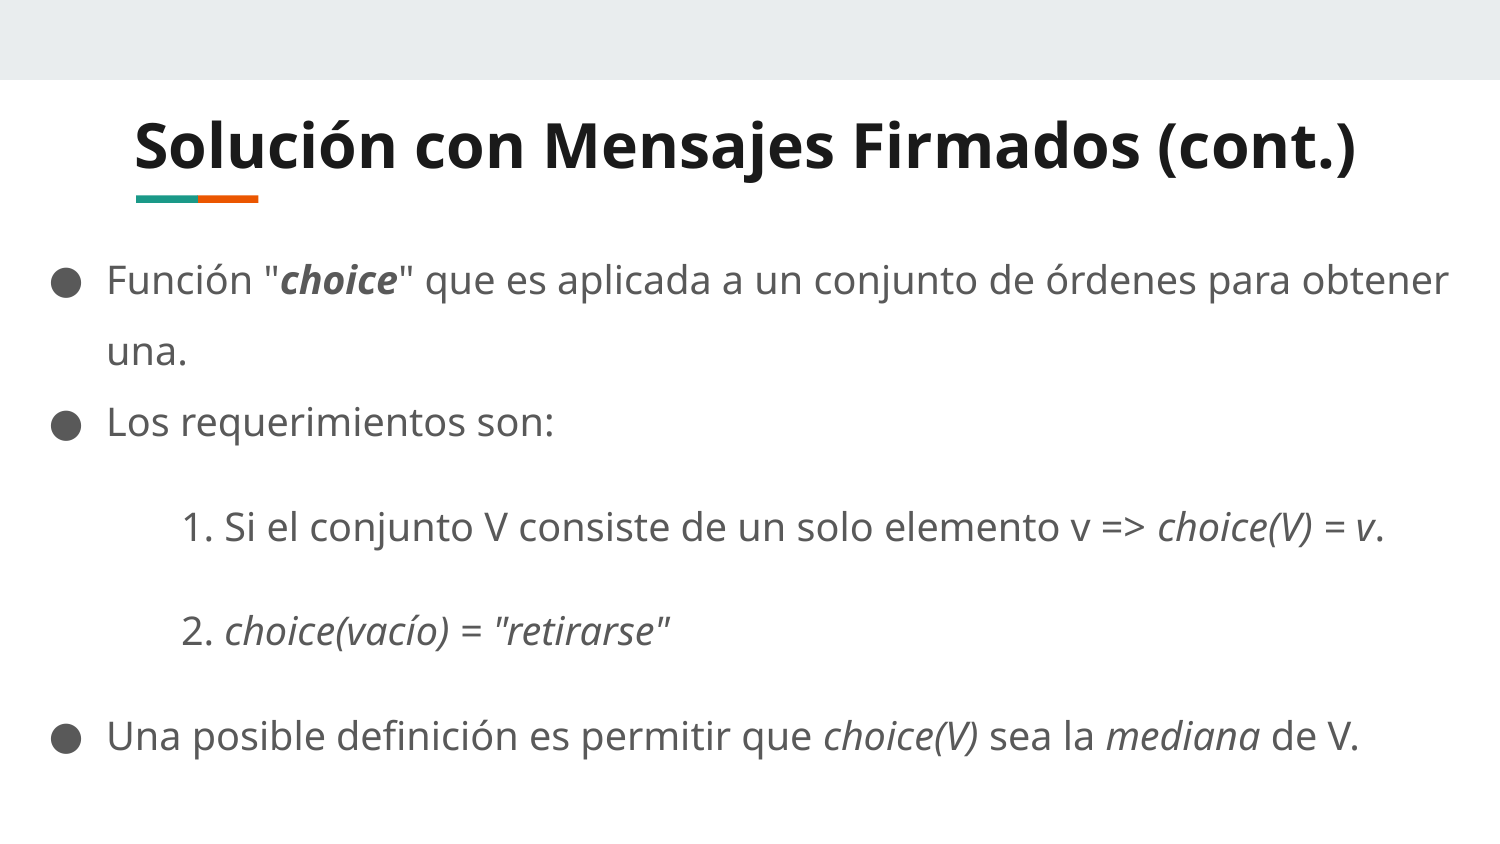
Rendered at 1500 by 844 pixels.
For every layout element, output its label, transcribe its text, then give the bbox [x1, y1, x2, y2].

list Función "choice" que es aplicada a un conjunto de órdenes para obtener una. Los requerimientos son: 1. Si el conjunto V consiste de un solo elemento v => choice(V) = v. 2. choice(vacío) = "retirarse" Una posible definición es permitir que choice(V) sea la mediana de V. [16, 216, 1484, 810]
title Solución con Mensajes Firmados (cont.) [119, 91, 1381, 180]
